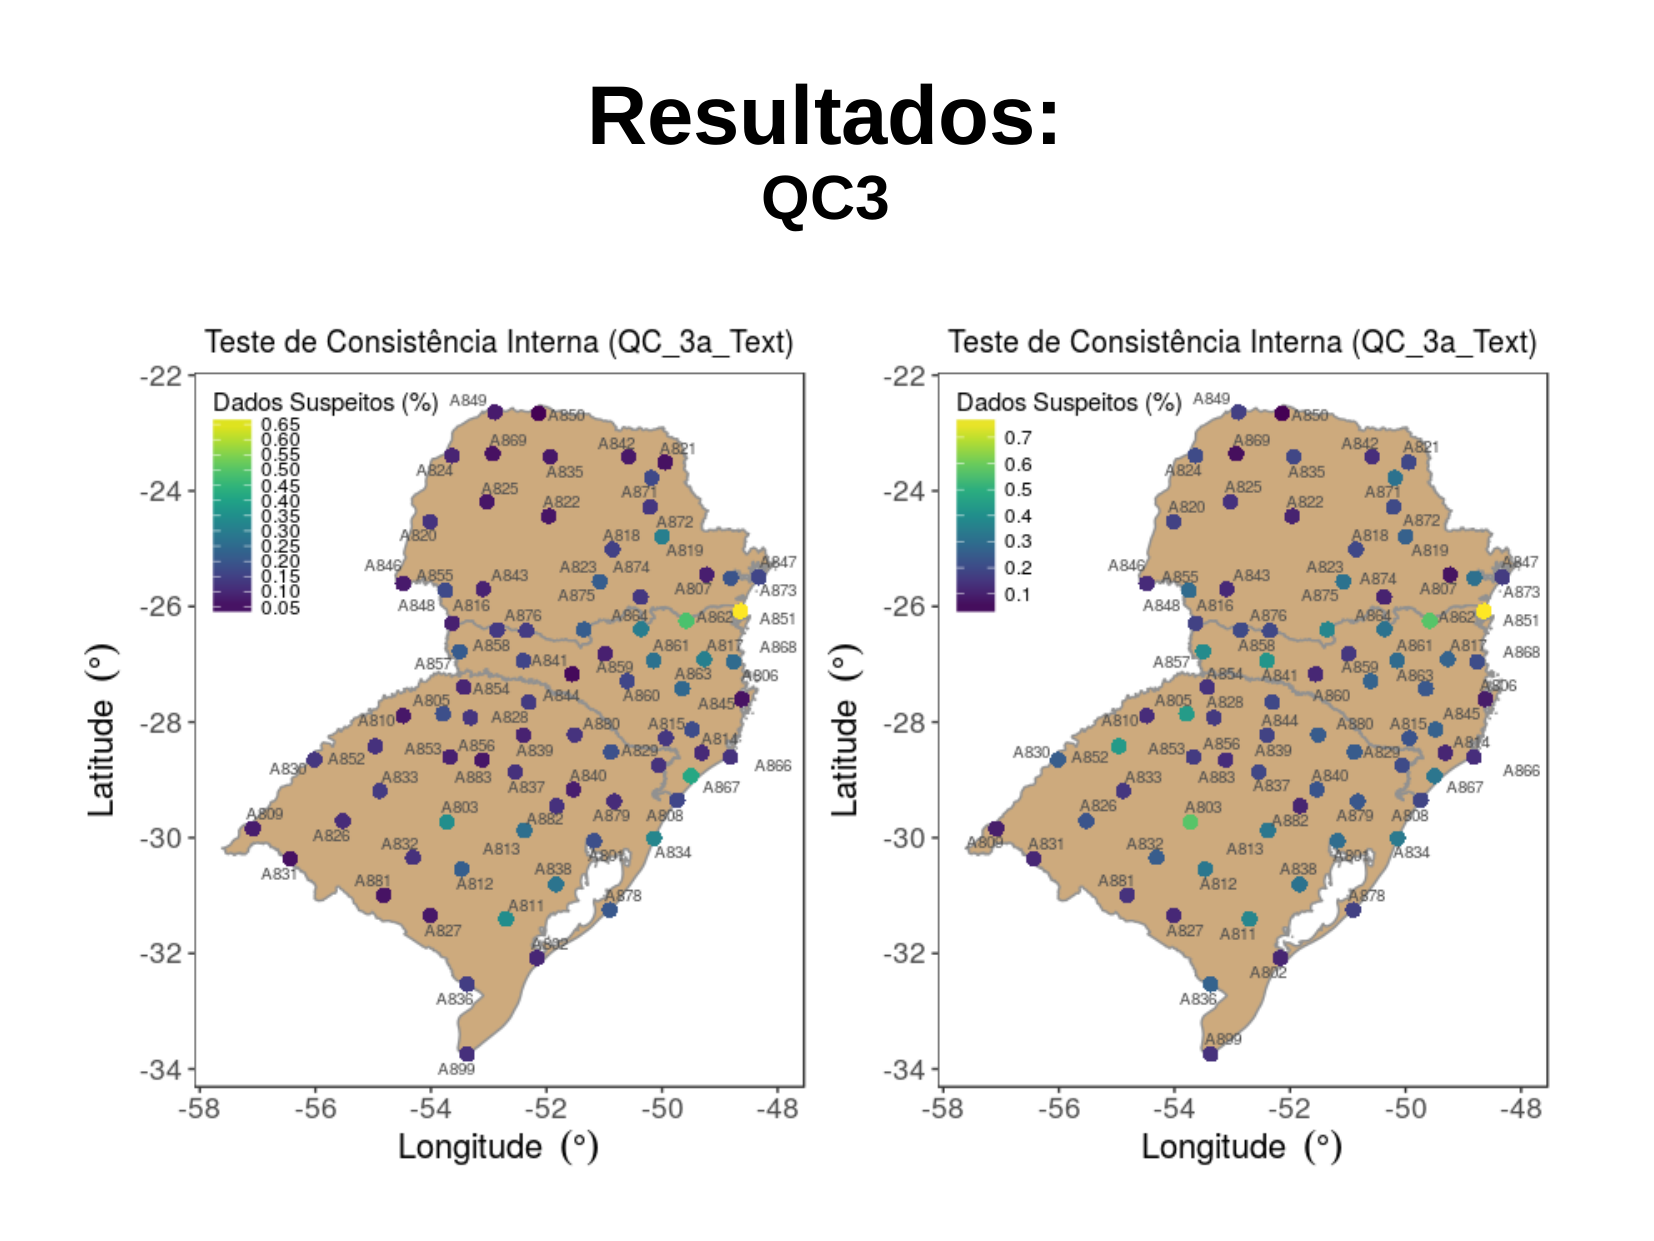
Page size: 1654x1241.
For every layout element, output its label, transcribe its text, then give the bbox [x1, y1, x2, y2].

picture [73, 315, 1560, 1179]
text_box Resultados: QC3 [82, 49, 1569, 255]
